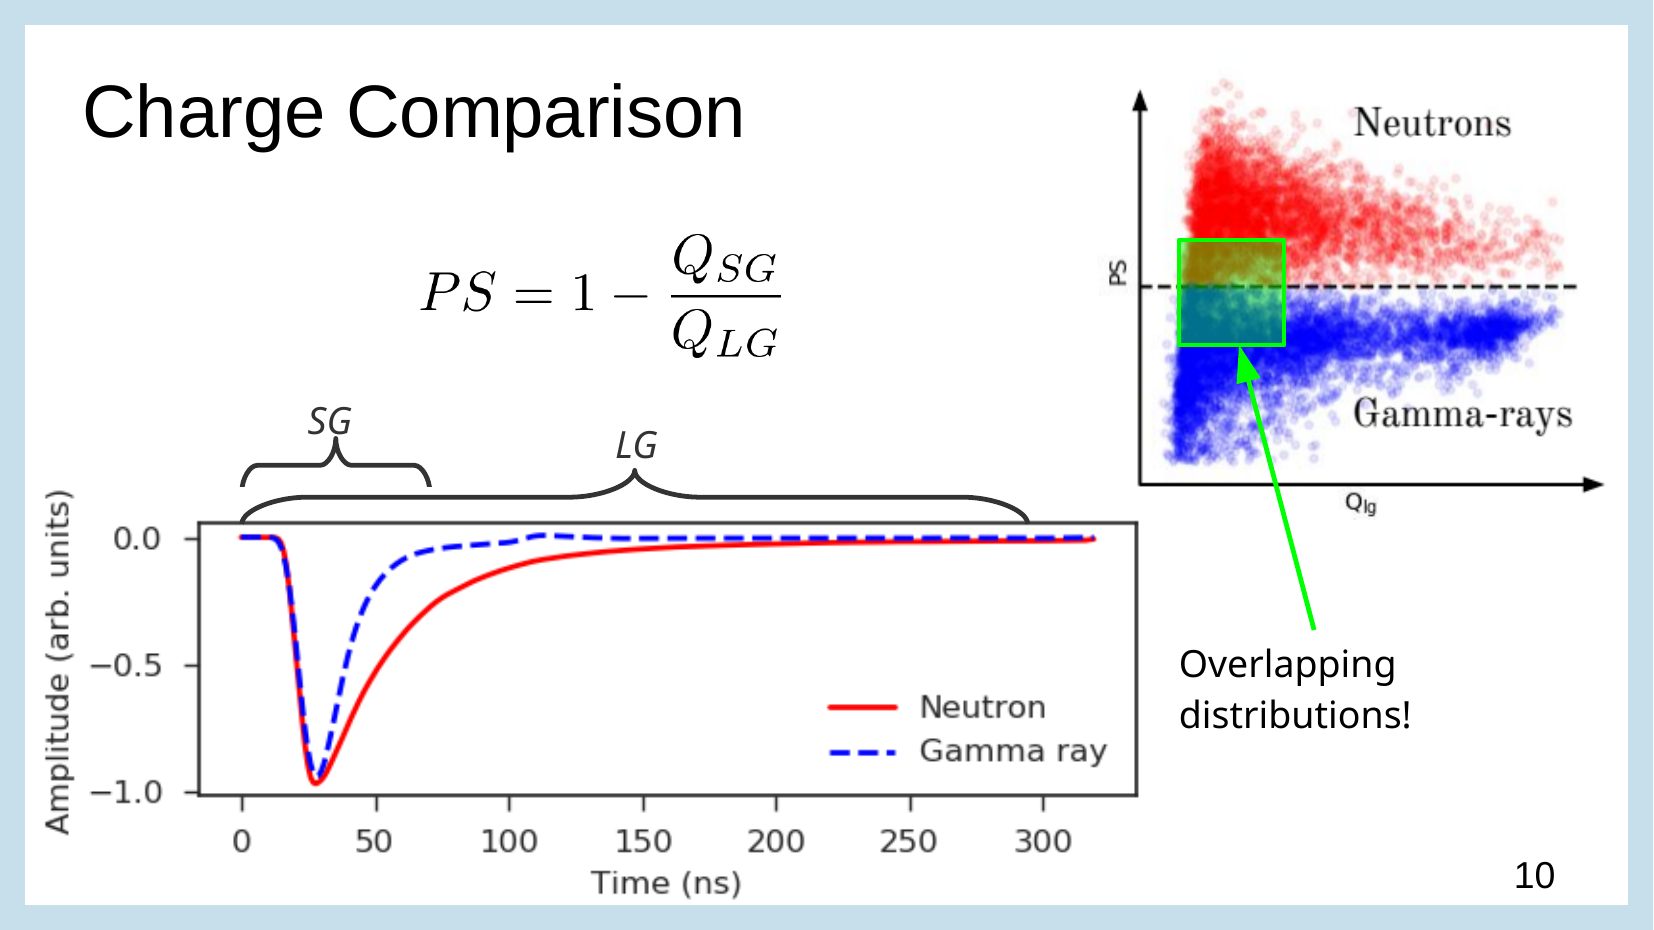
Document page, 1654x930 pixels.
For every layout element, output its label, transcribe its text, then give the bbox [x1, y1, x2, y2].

text_box [1179, 240, 1285, 345]
picture [30, 29, 1609, 901]
picture [420, 233, 781, 358]
text_box SG [293, 387, 430, 447]
text_box Overlapping distributions! [1164, 630, 1600, 720]
title Charge Comparison [82, 35, 1234, 189]
text_box LG [600, 410, 772, 488]
